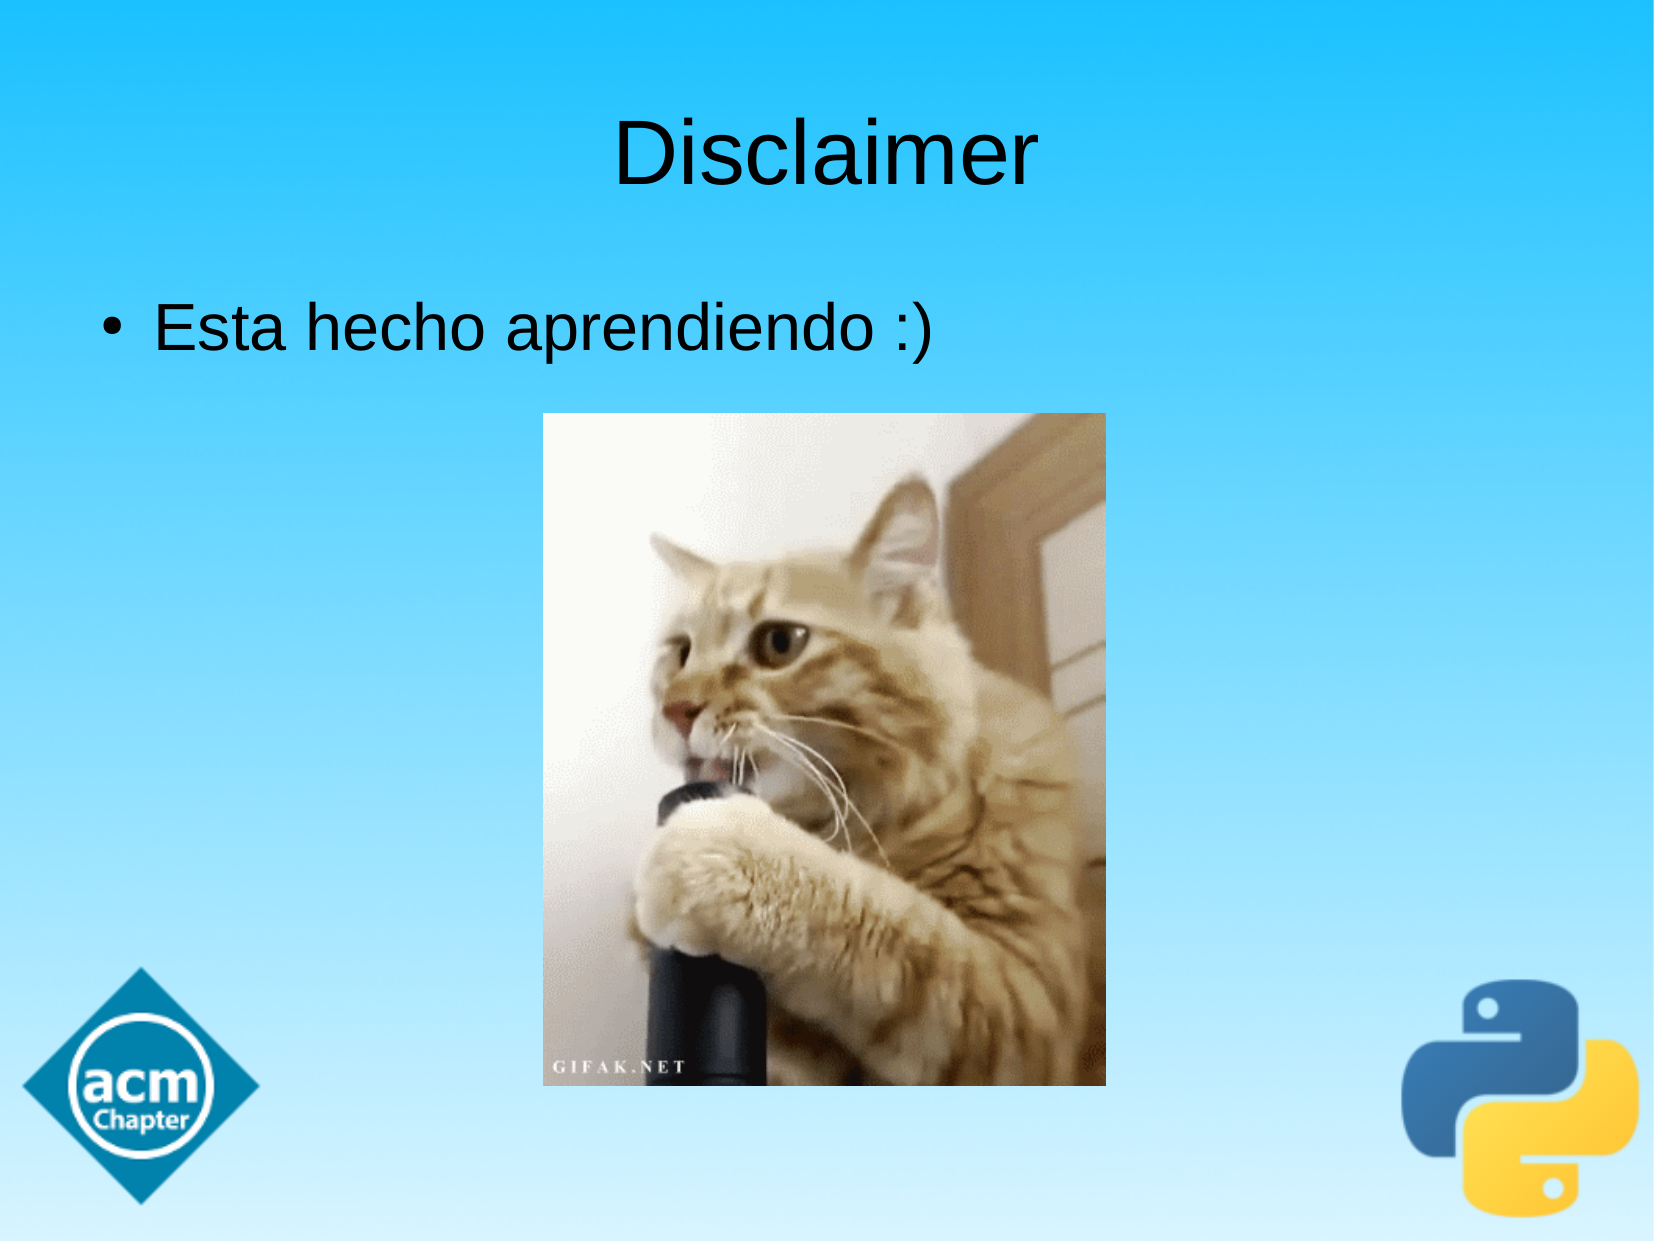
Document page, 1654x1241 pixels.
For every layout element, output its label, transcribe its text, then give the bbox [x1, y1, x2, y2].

list Esta hecho aprendiendo :) [82, 290, 1571, 1010]
picture [0, 0, 1654, 1241]
title Disclaimer [82, 49, 1571, 257]
